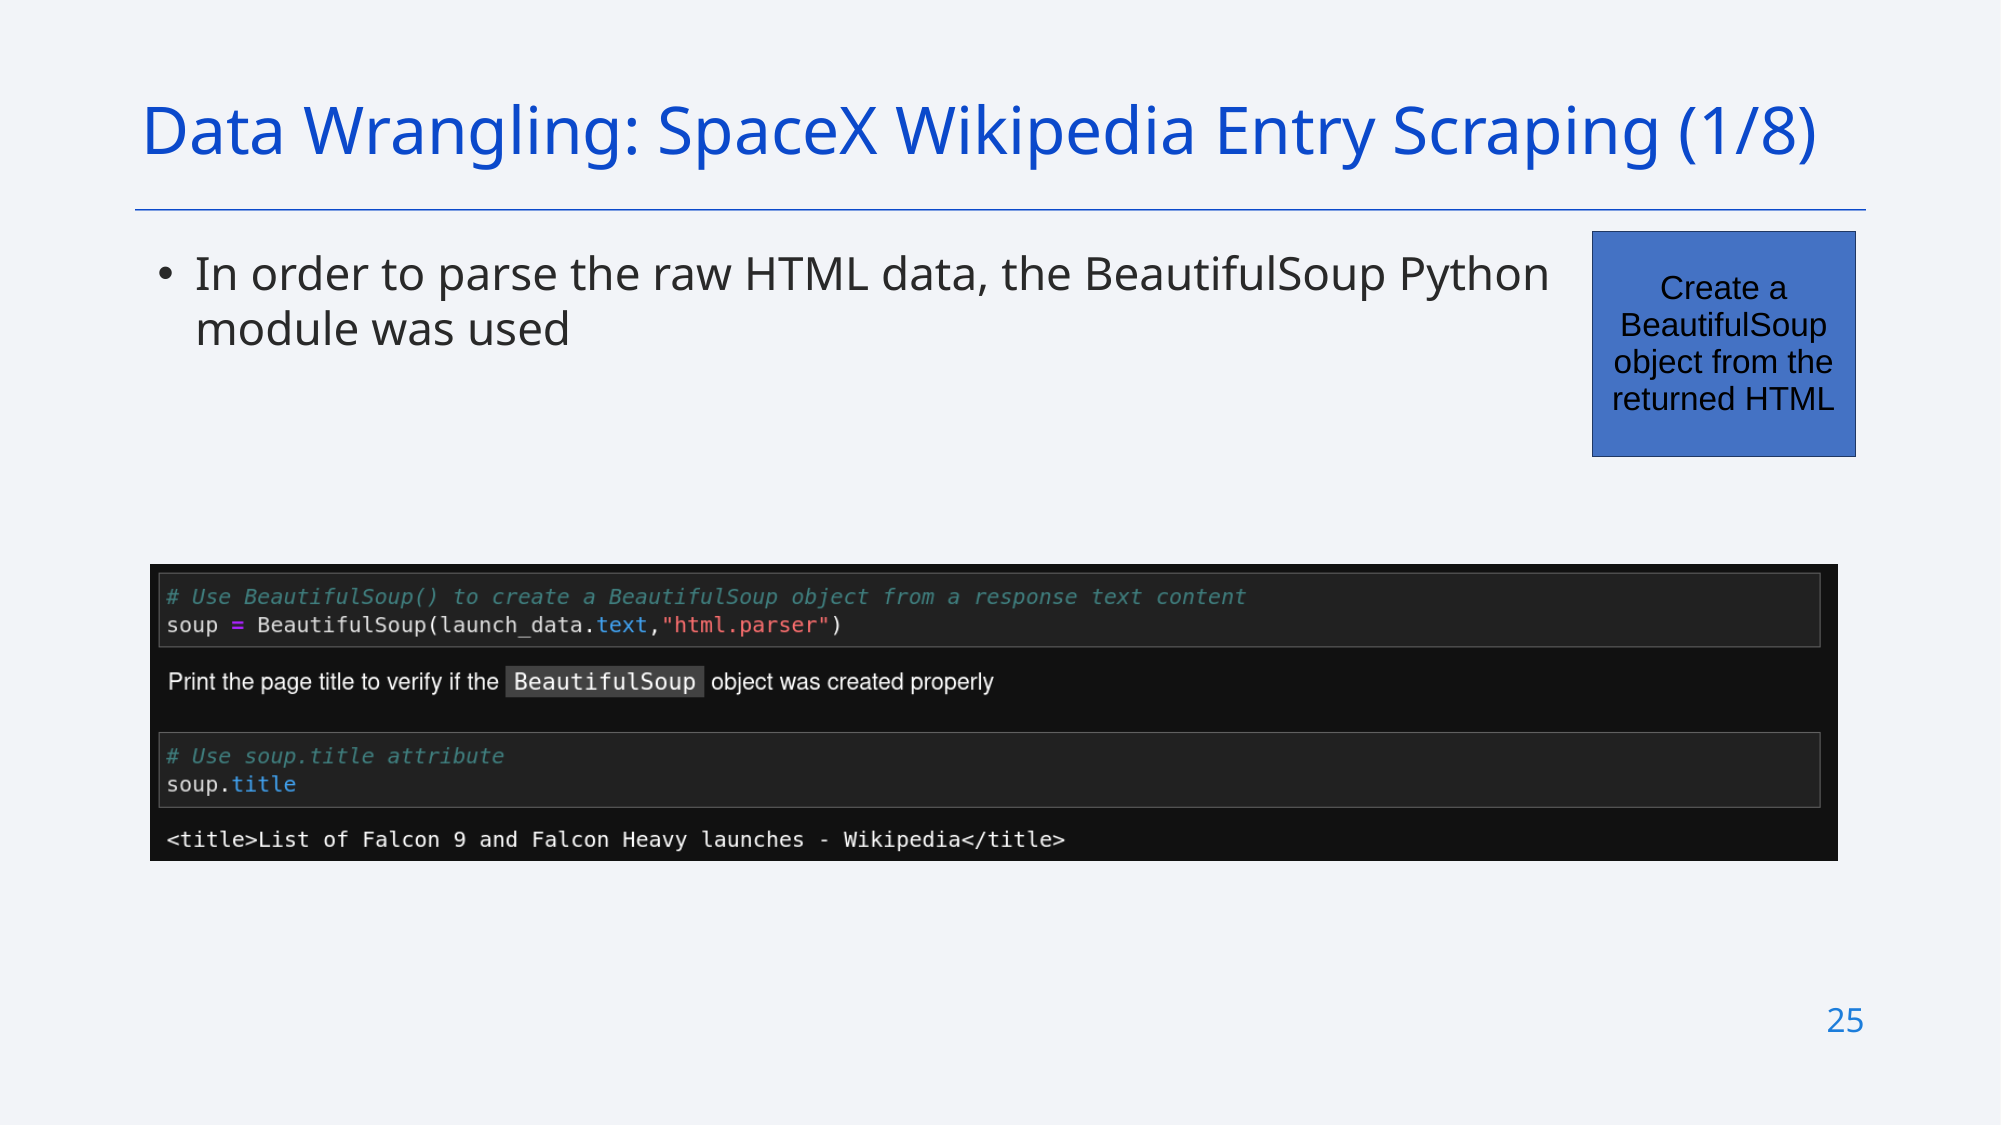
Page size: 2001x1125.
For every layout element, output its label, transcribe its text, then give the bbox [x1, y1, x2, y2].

list In order to parse the raw HTML data, the BeautifulSoup Python module was used [142, 237, 1576, 488]
text_box Create a BeautifulSoup object from the returned HTML [1592, 231, 1856, 457]
text_box Data Wrangling: SpaceX Wikipedia Entry Scraping (1/8) [126, 88, 1852, 179]
picture [0, 0, 2001, 1125]
